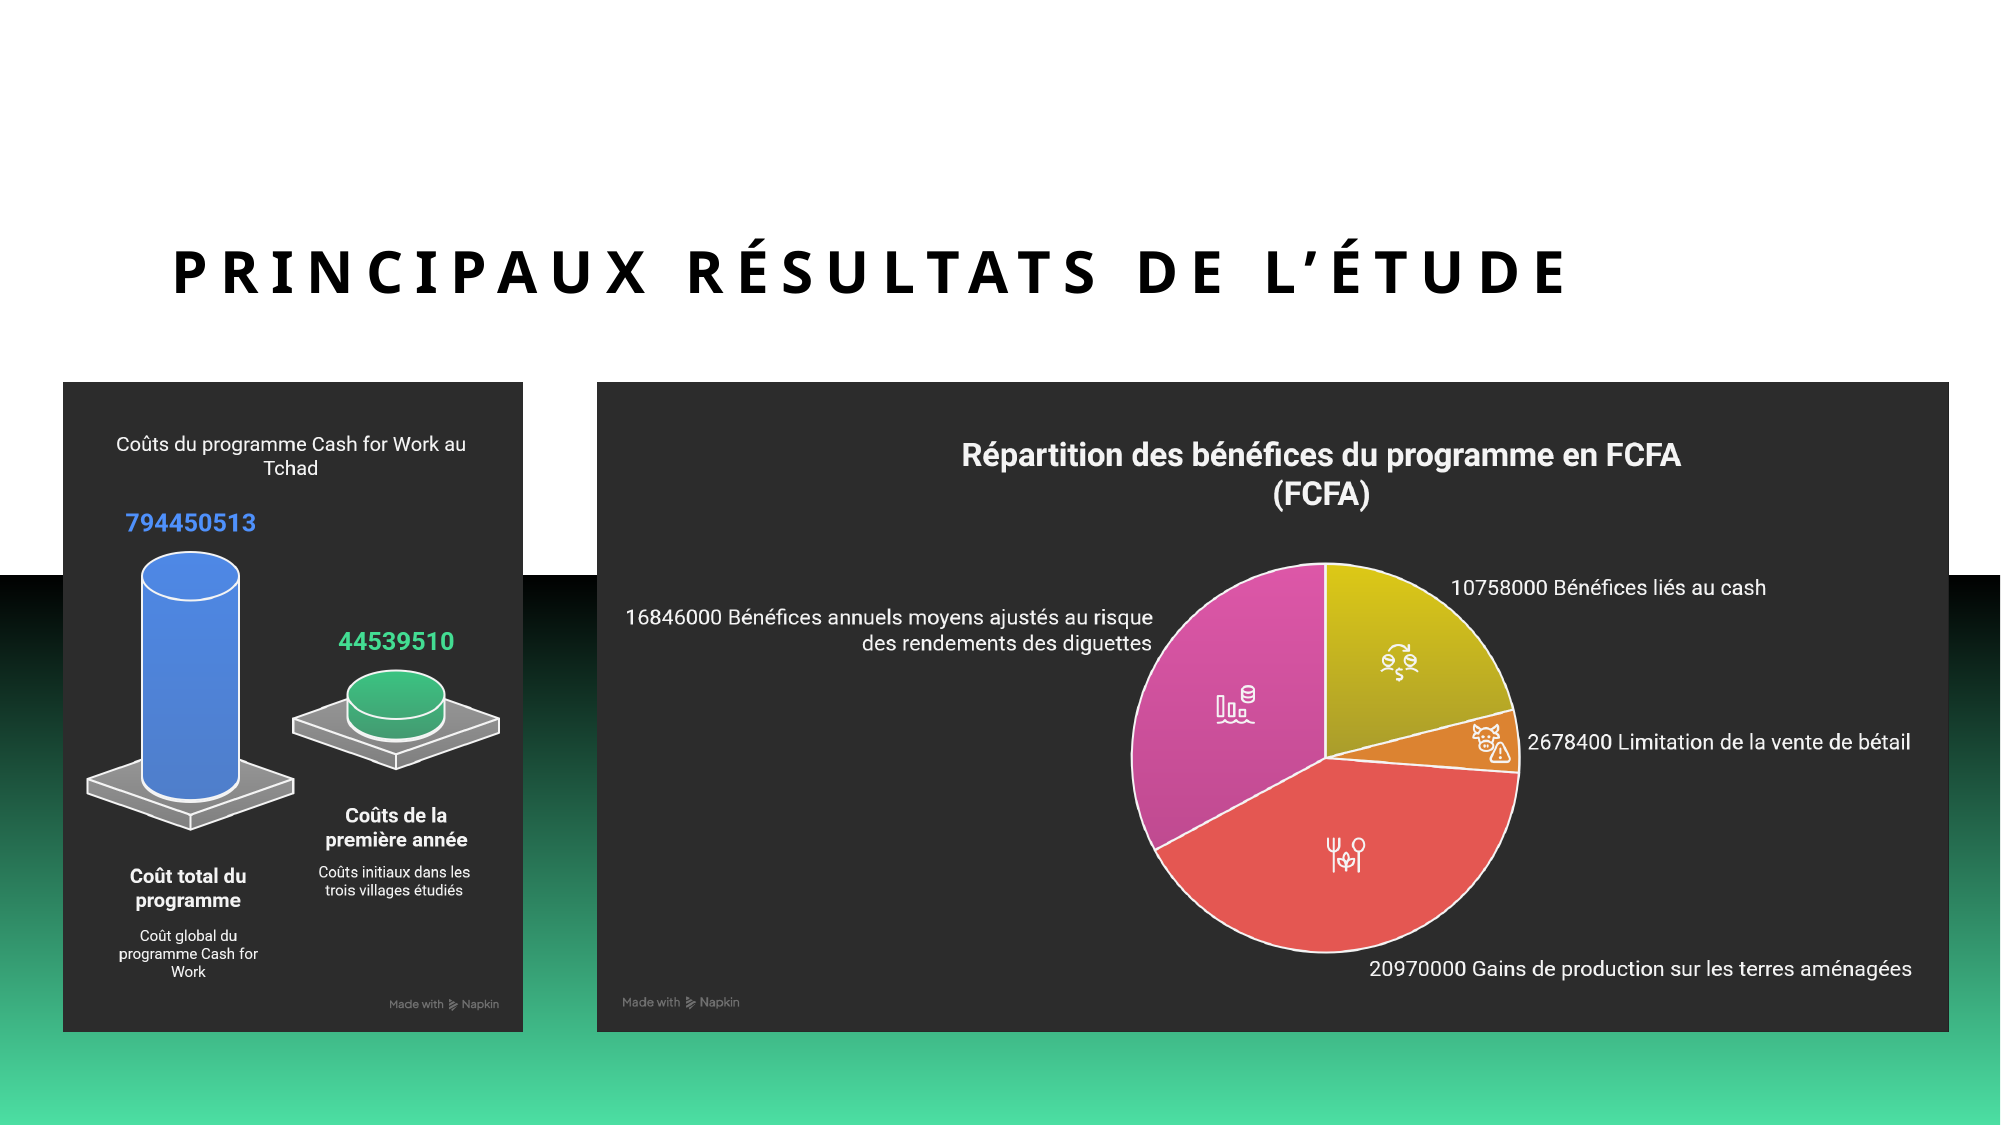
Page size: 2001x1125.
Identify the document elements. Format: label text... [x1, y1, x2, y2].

picture [597, 382, 1949, 1032]
title Principaux résultats de l’étude [156, 124, 1844, 313]
picture [63, 382, 523, 1032]
